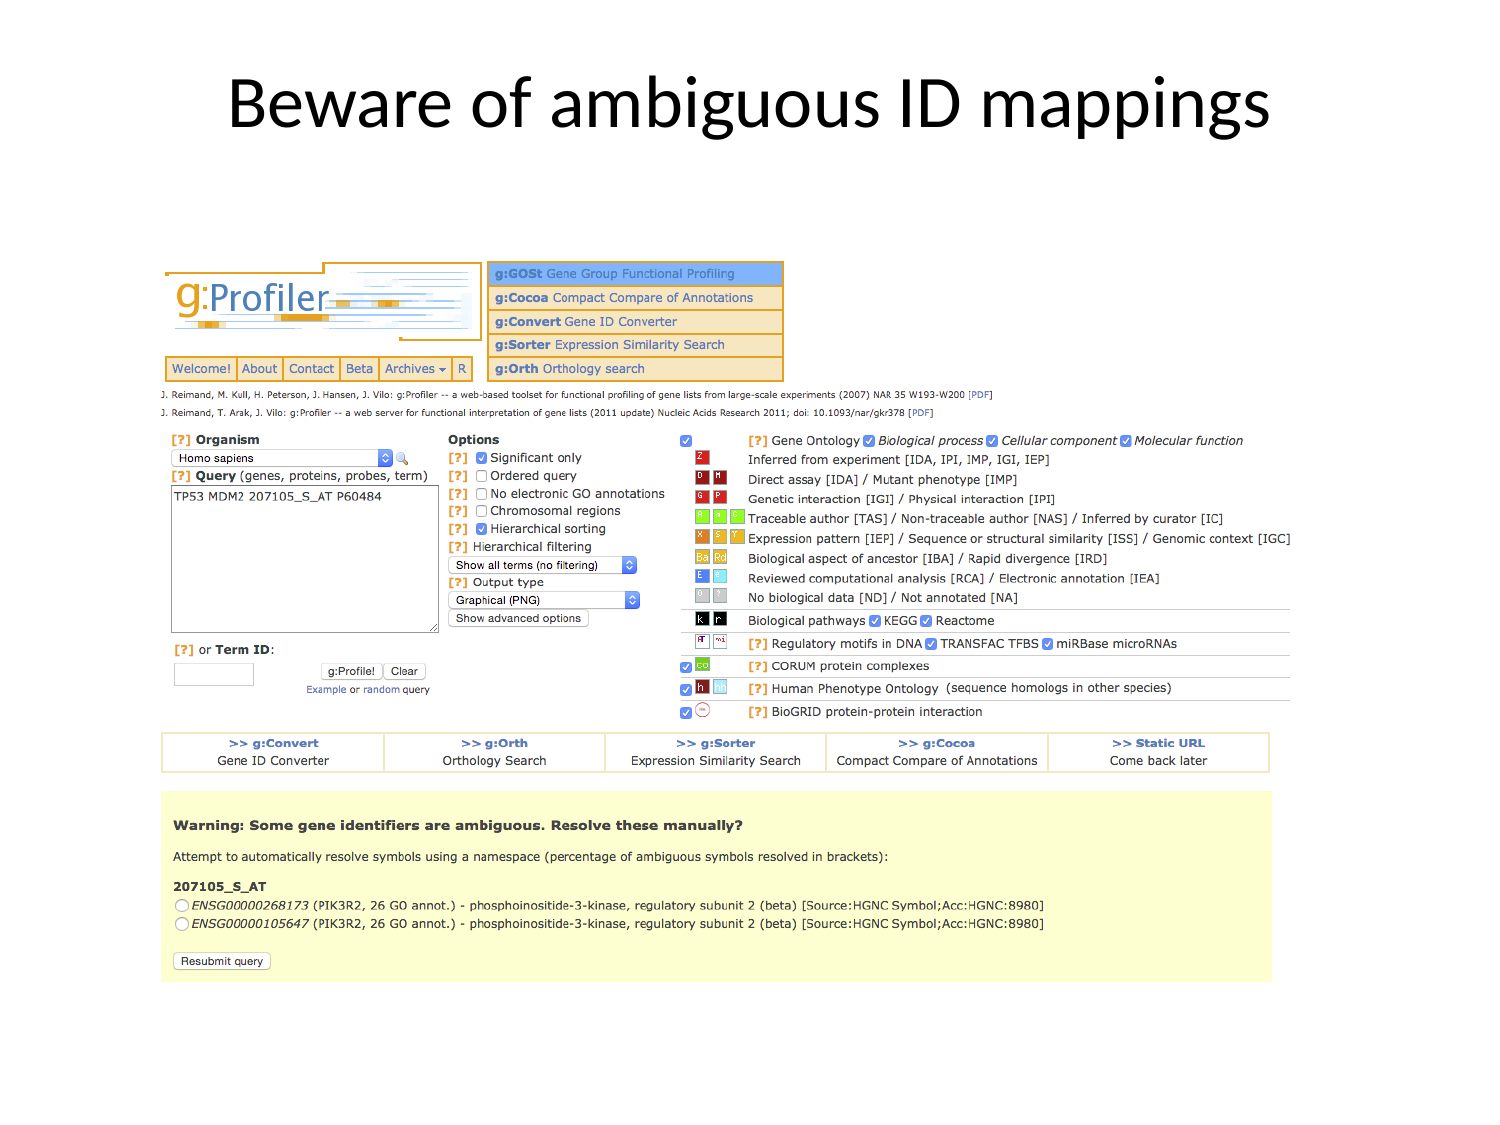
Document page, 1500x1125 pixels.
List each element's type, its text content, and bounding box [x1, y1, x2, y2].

picture [159, 255, 1294, 991]
title Beware of ambiguous ID mappings [75, 45, 1425, 150]
